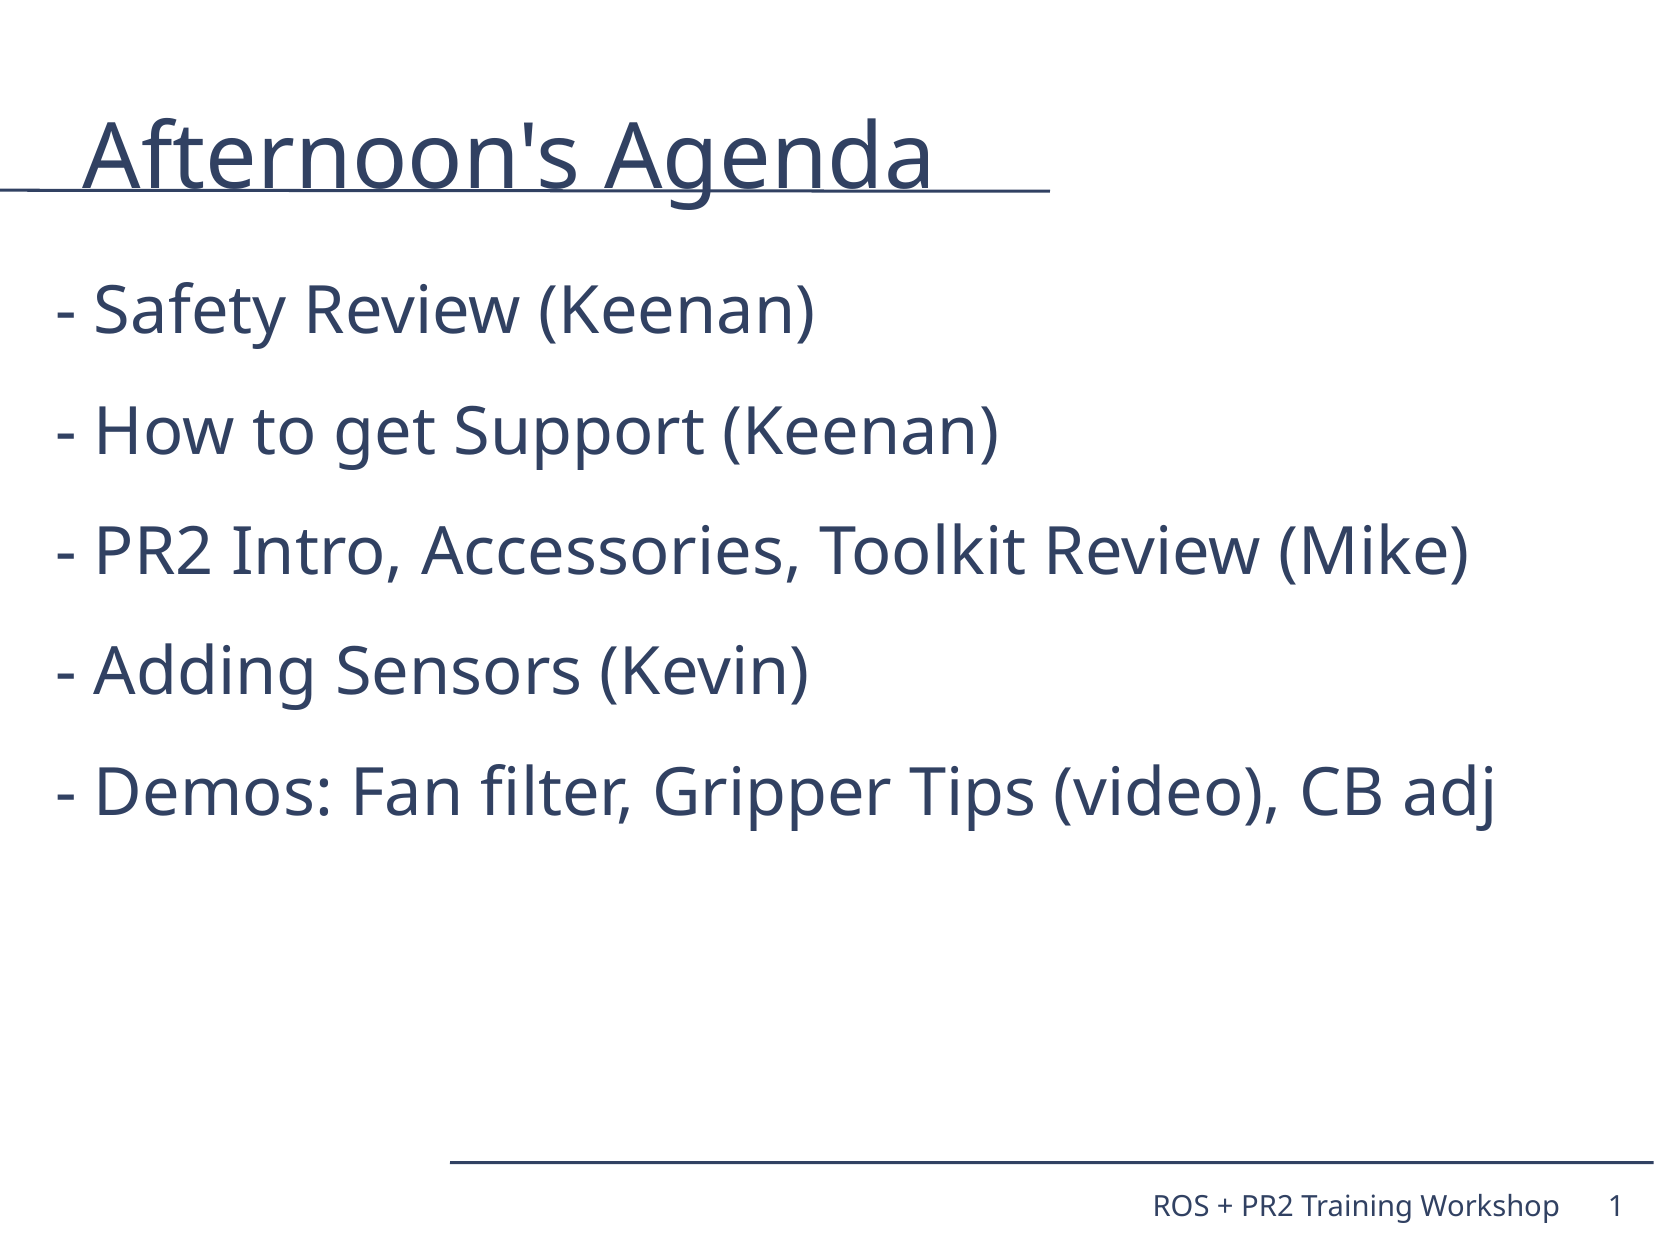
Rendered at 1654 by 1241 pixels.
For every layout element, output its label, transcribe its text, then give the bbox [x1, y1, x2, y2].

title Afternoon's Agenda [82, 49, 1571, 257]
list - Safety Review (Keenan) - How to get Support (Keenan) - PR2 Intro, Accessories, Toolkit Review (Mike) - Adding Sensors (Kevin) - Demos: Fan filter, Gripper Tips (video), CB adj [37, 262, 1613, 1126]
